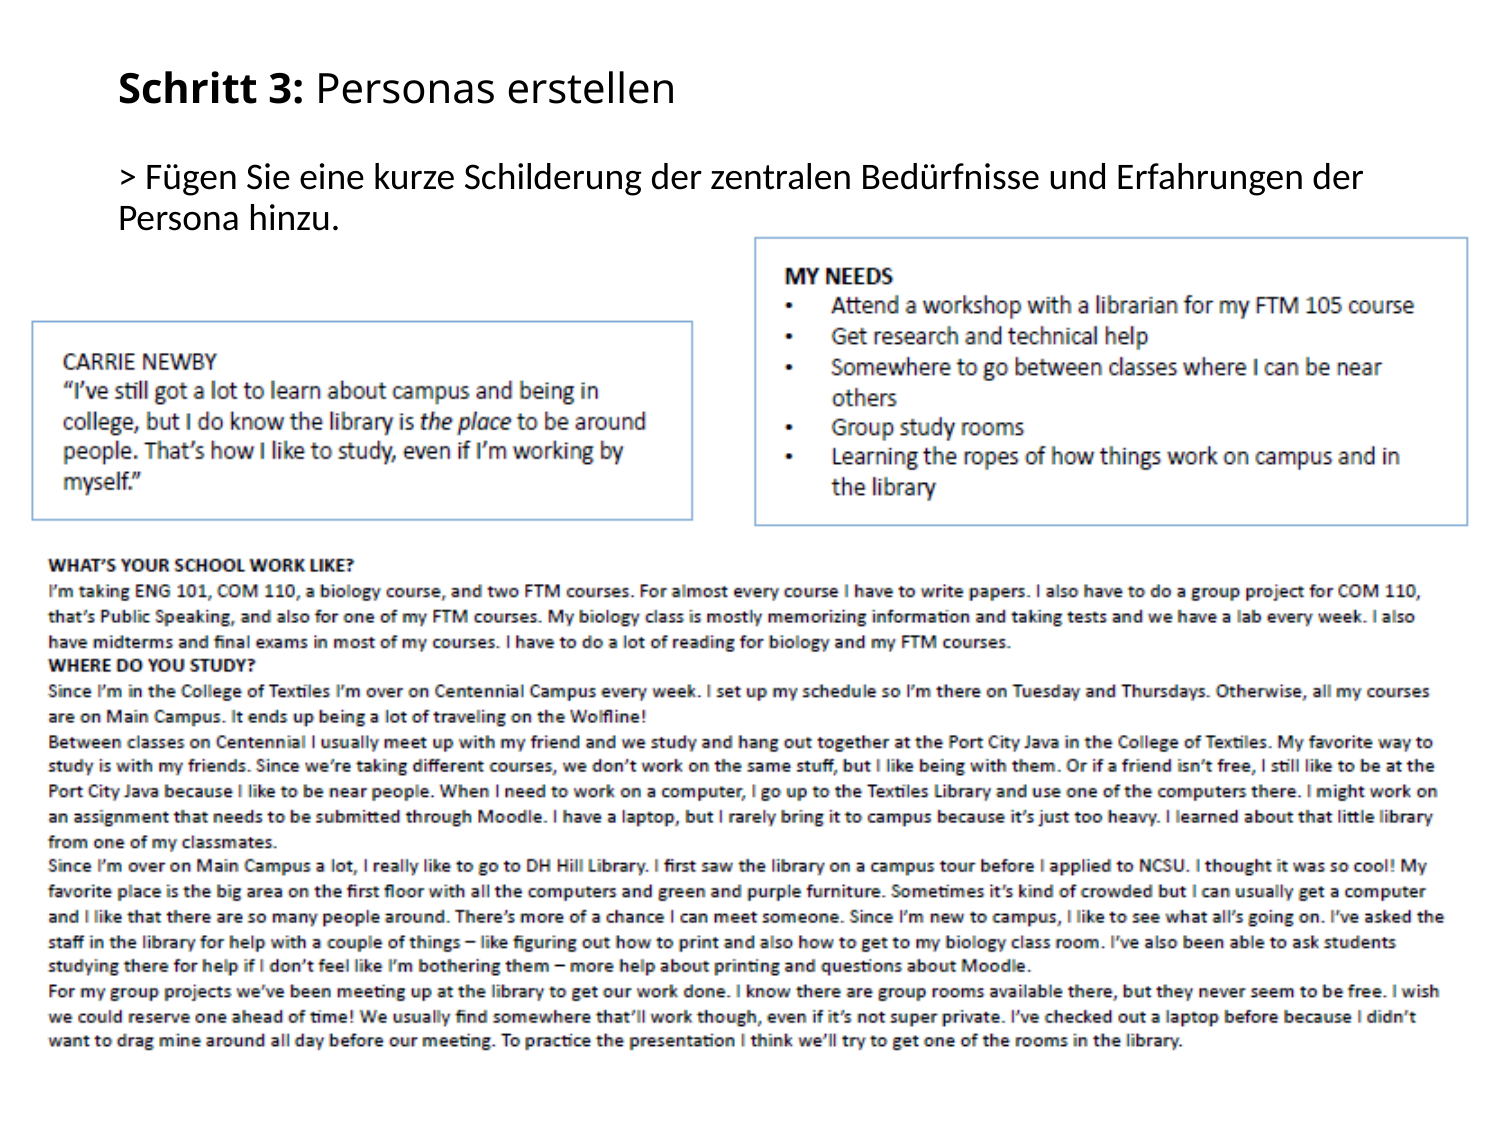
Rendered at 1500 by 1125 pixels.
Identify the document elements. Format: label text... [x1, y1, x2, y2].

title Schritt 3: Personas erstellen [103, 59, 1397, 122]
text_box > Fügen Sie eine kurze Schilderung der zentralen Bedürfnisse und Erfahrungen der Persona hinzu. [103, 149, 1397, 1014]
picture [3, 201, 1481, 1063]
